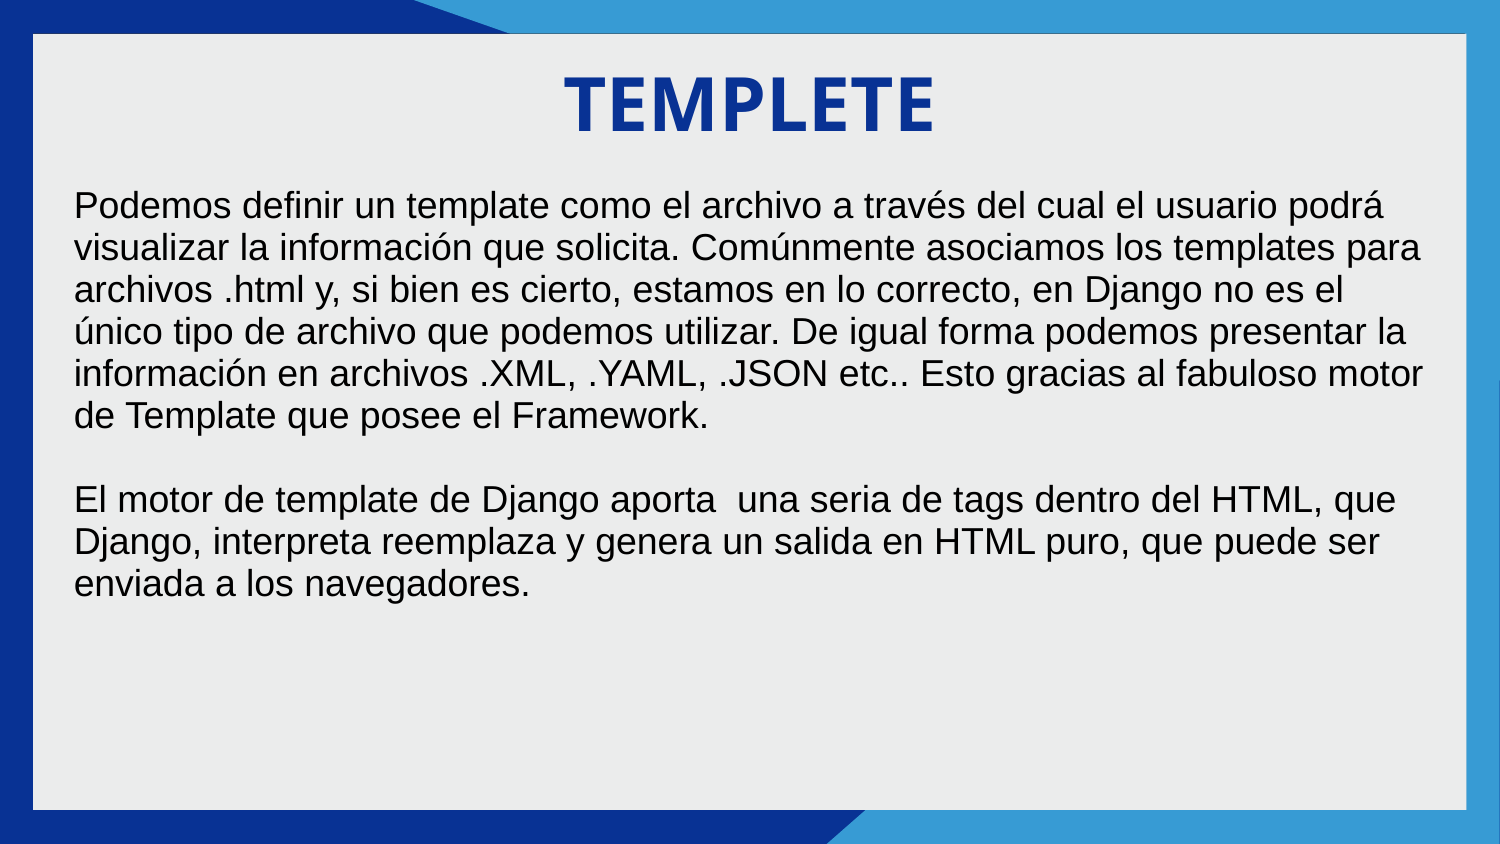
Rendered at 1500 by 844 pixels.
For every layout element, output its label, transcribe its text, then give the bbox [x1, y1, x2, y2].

text_box Podemos definir un template como el archivo a través del cual el usuario podrá visualizar la información que solicita. Comúnmente asociamos los templates para archivos .html y, si bien es cierto, estamos en lo correcto, en Django no es el único tipo de archivo que podemos utilizar. De igual forma podemos presentar la información en archivos .XML, .YAML, .JSON etc.. Esto gracias al fabuloso motor de Template que posee el Framework. El motor de template de Django aporta una seria de tags dentro del HTML, que Django, interpreta reemplaza y genera un salida en HTML puro, que puede ser enviada a los navegadores. [59, 177, 1447, 612]
title TEMPLETE [34, 36, 1466, 178]
